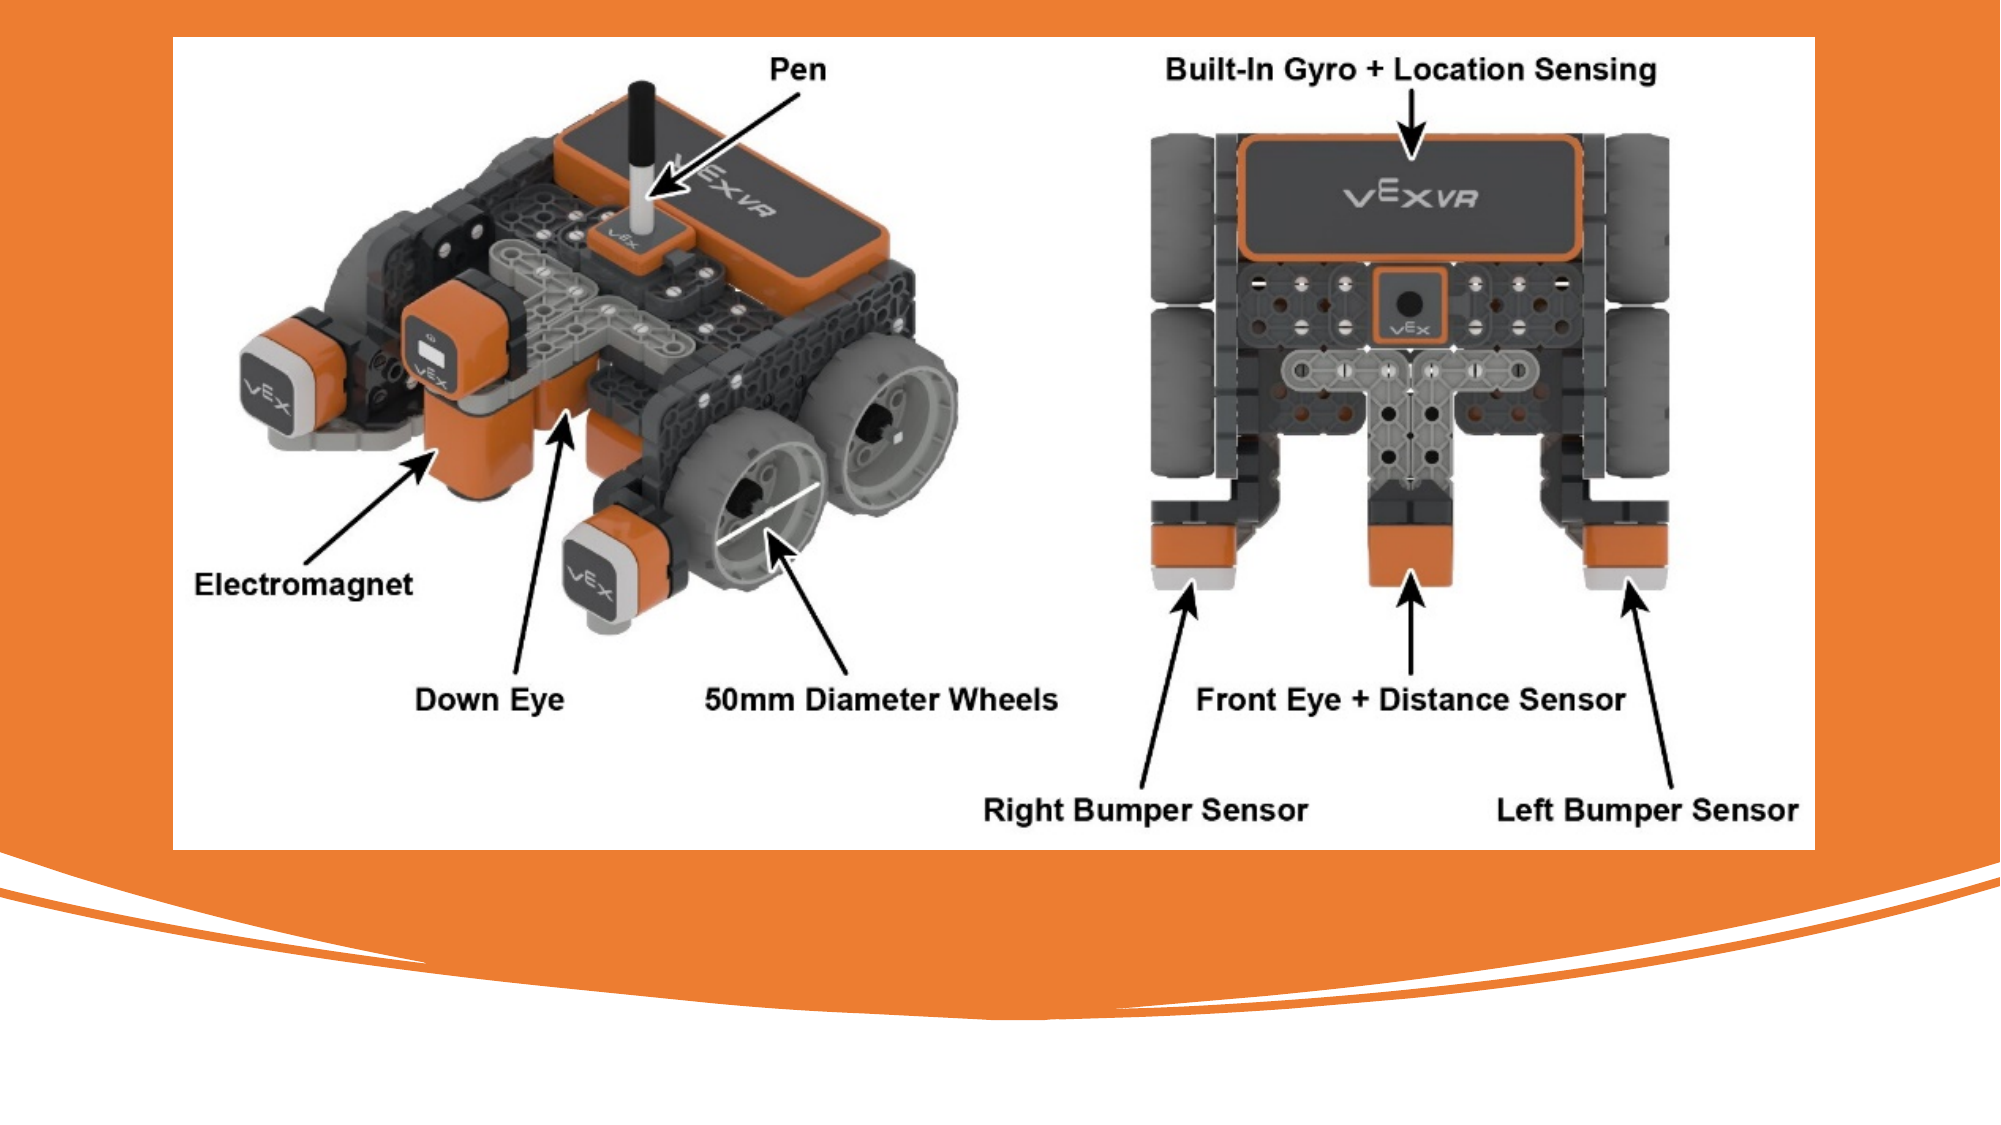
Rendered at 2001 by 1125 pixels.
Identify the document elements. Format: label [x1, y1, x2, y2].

picture [173, 37, 1815, 850]
text_box [0, 0, 2000, 1125]
